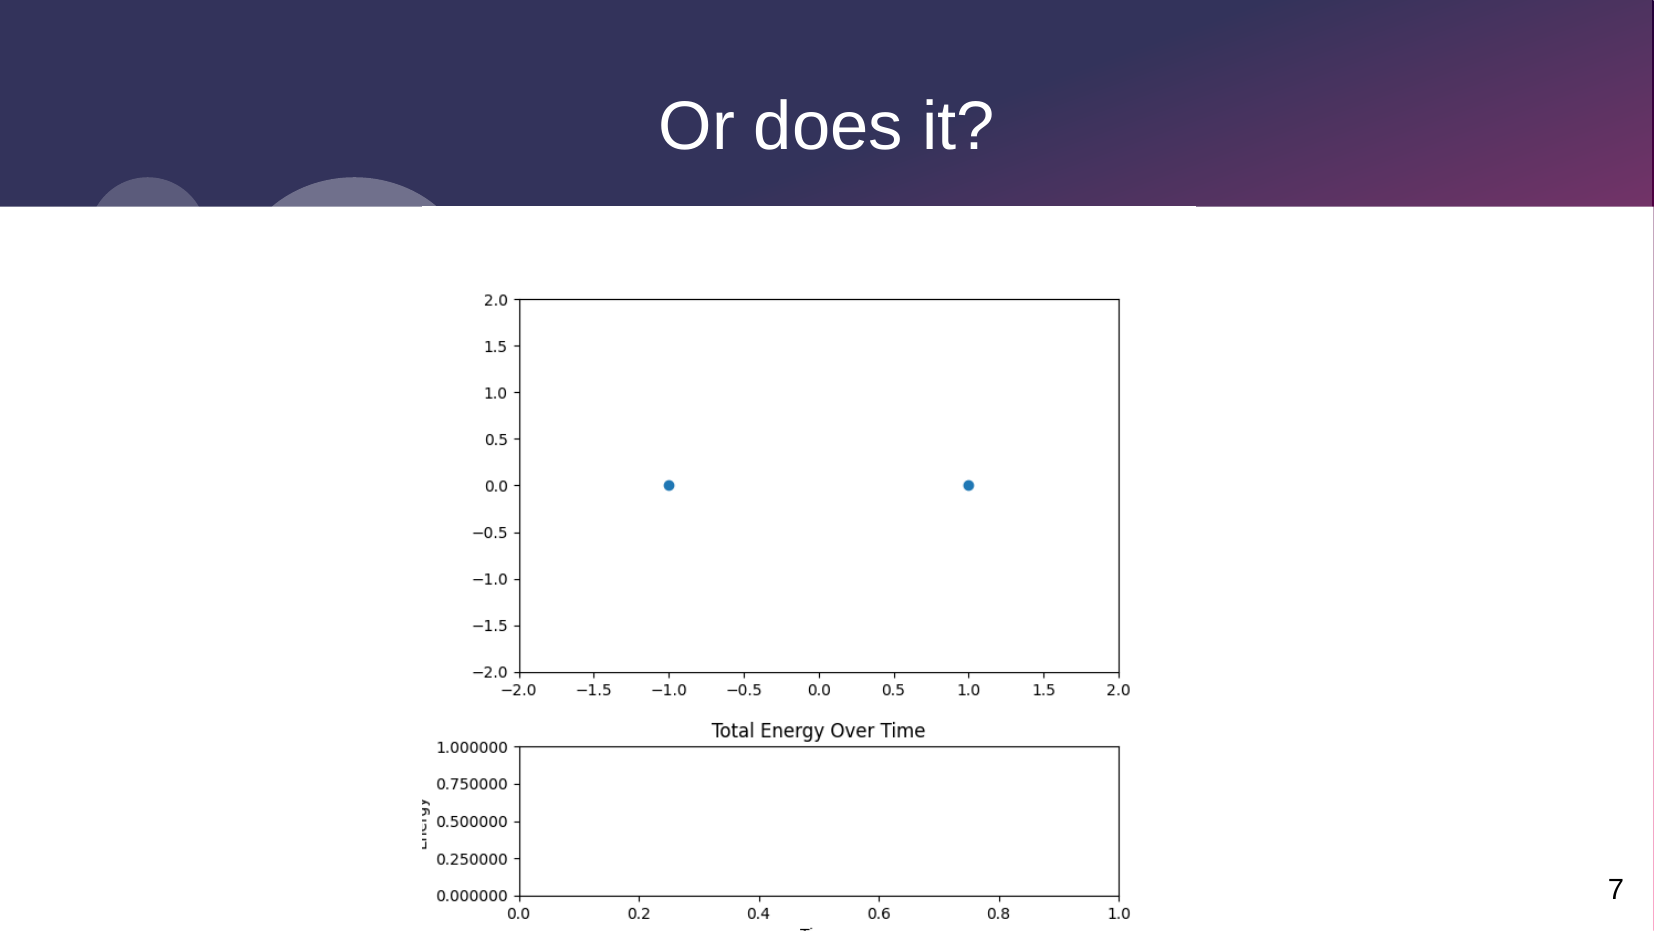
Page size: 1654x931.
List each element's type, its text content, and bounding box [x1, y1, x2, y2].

picture [422, 206, 1196, 931]
title Or does it? [88, 44, 1565, 207]
